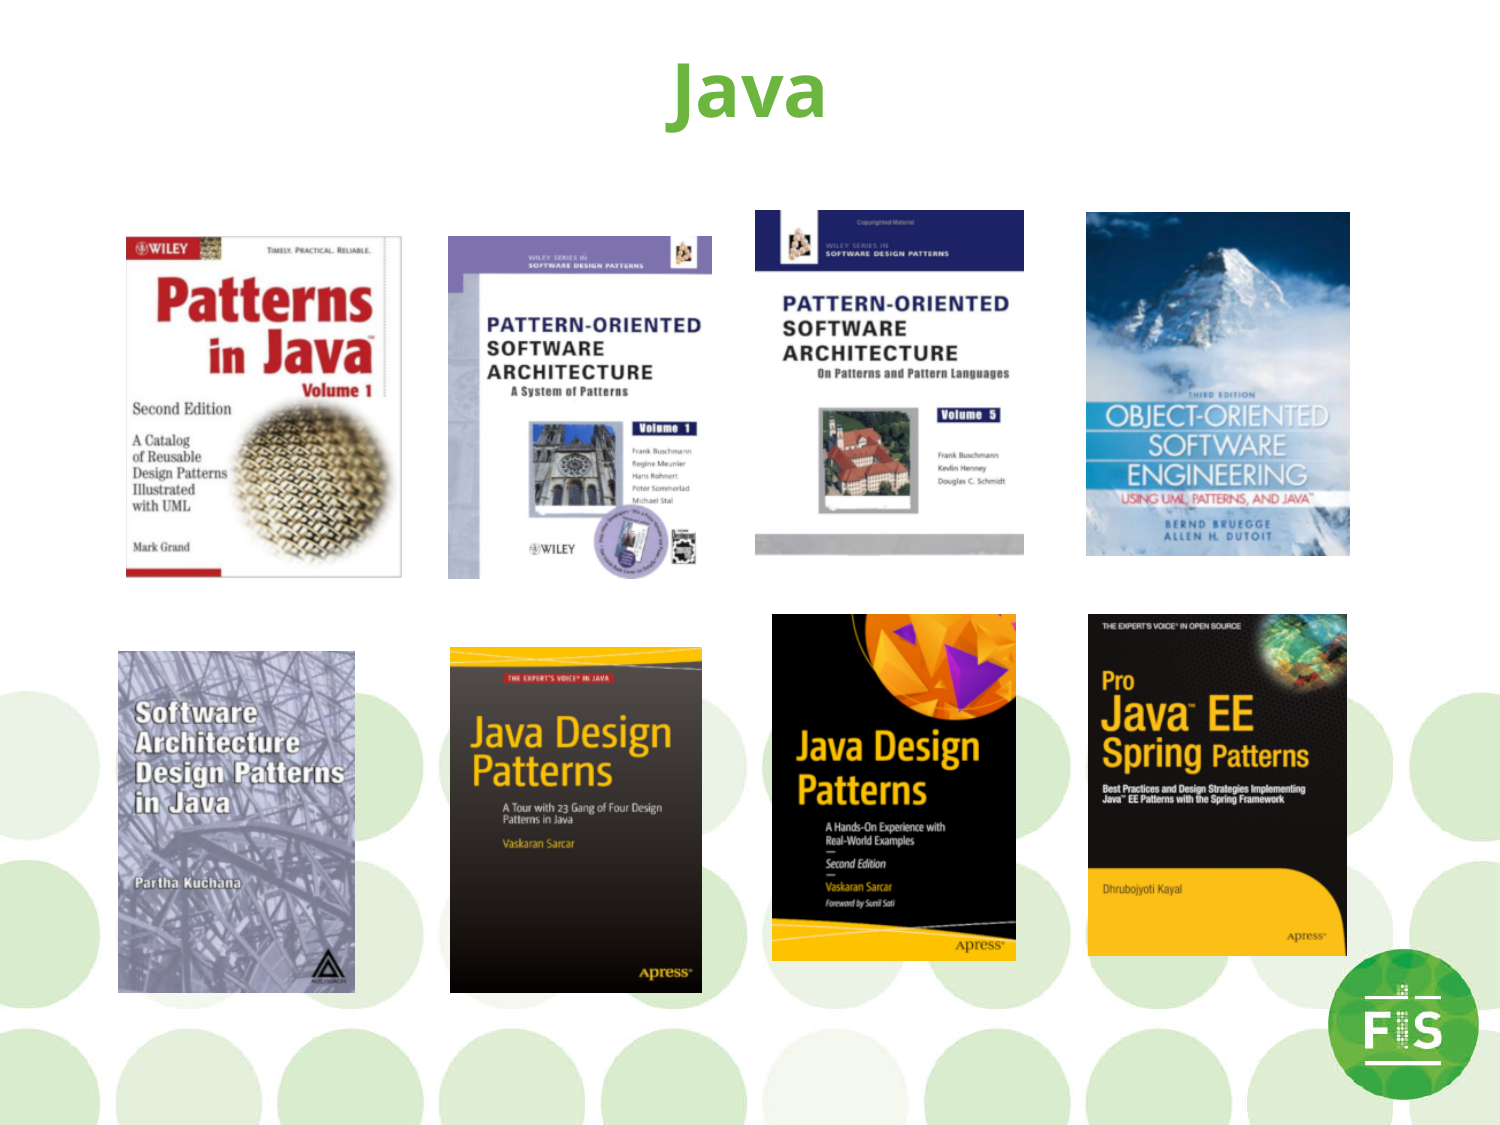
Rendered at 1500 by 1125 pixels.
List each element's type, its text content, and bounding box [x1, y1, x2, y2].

title Java [75, 45, 1425, 233]
picture [0, 0, 1500, 1125]
